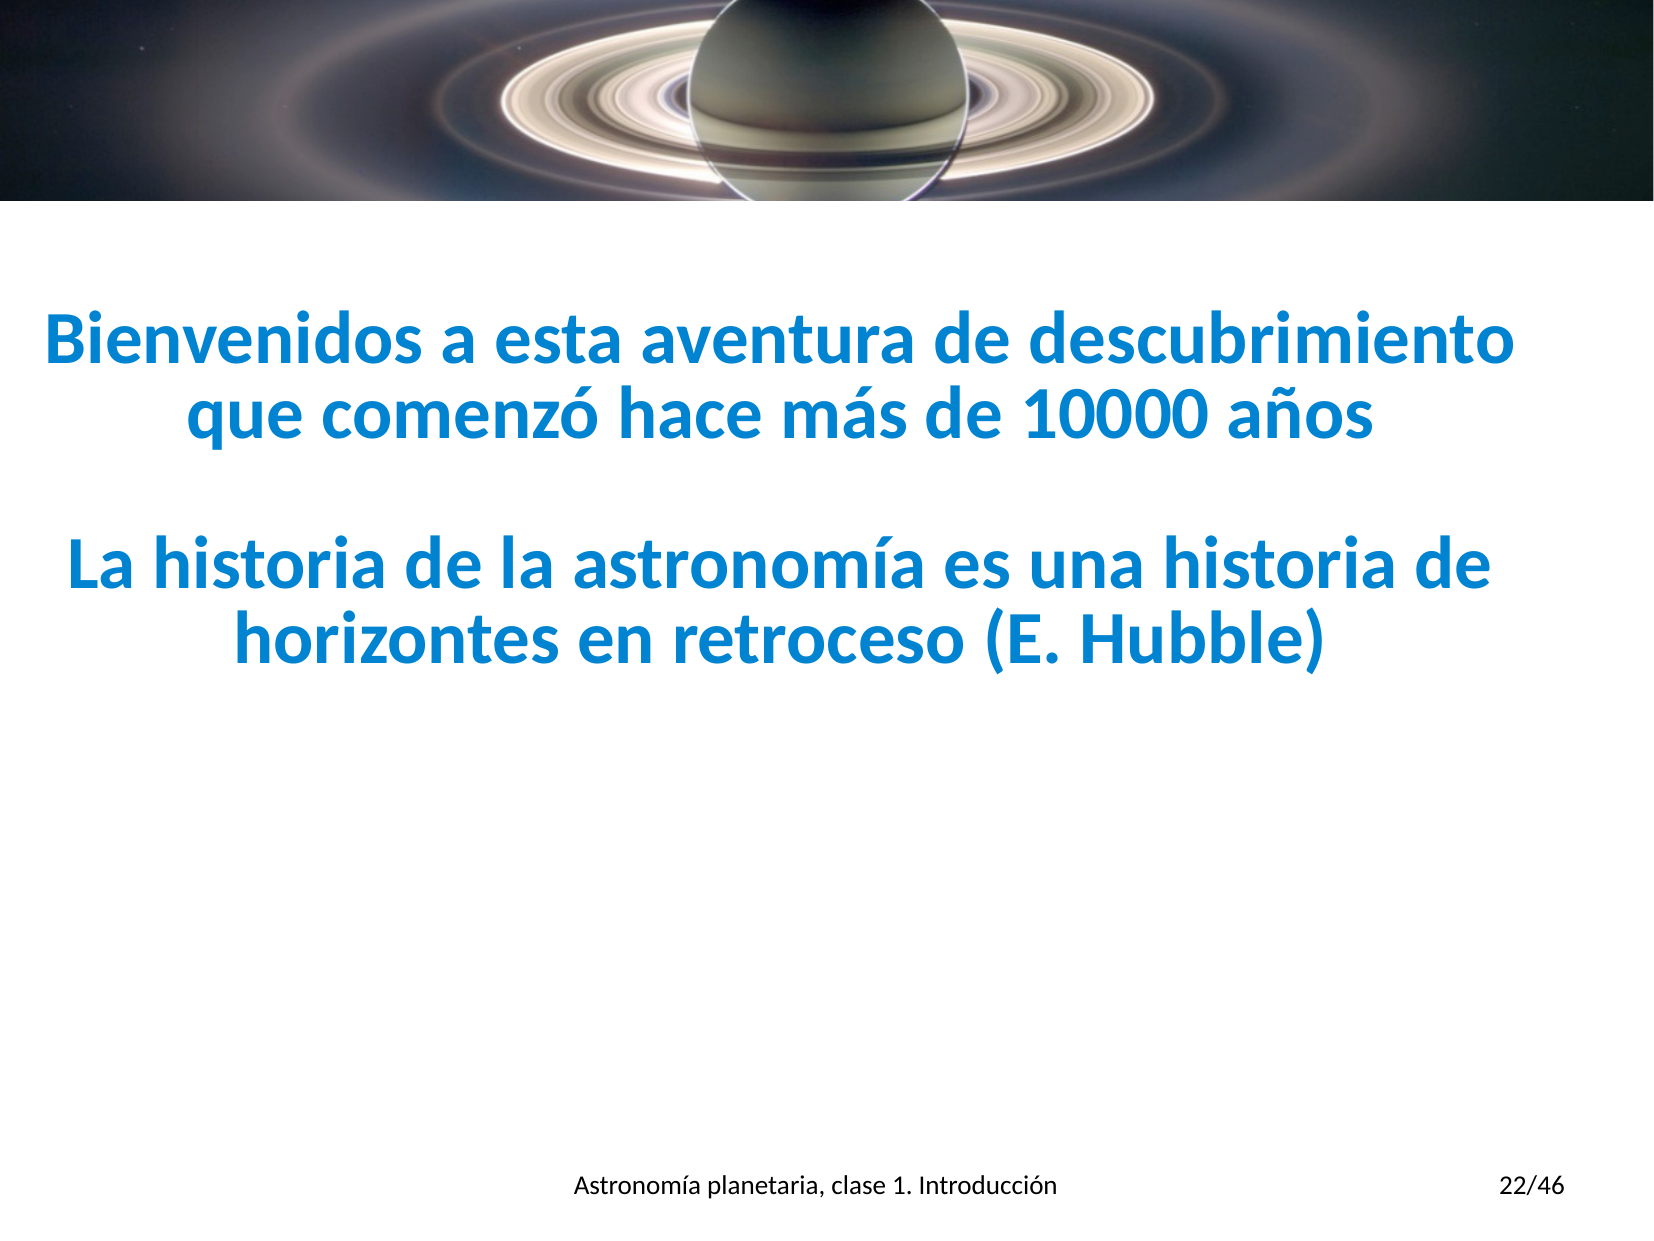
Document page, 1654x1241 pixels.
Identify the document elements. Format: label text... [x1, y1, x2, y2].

text_box Bienvenidos a esta aventura de descubrimiento que comenzó hace más de 10000 años La historia de la astronomía es una historia de horizontes en retroceso (E. Hubble) [30, 300, 1606, 1036]
picture [0, 0, 1654, 201]
